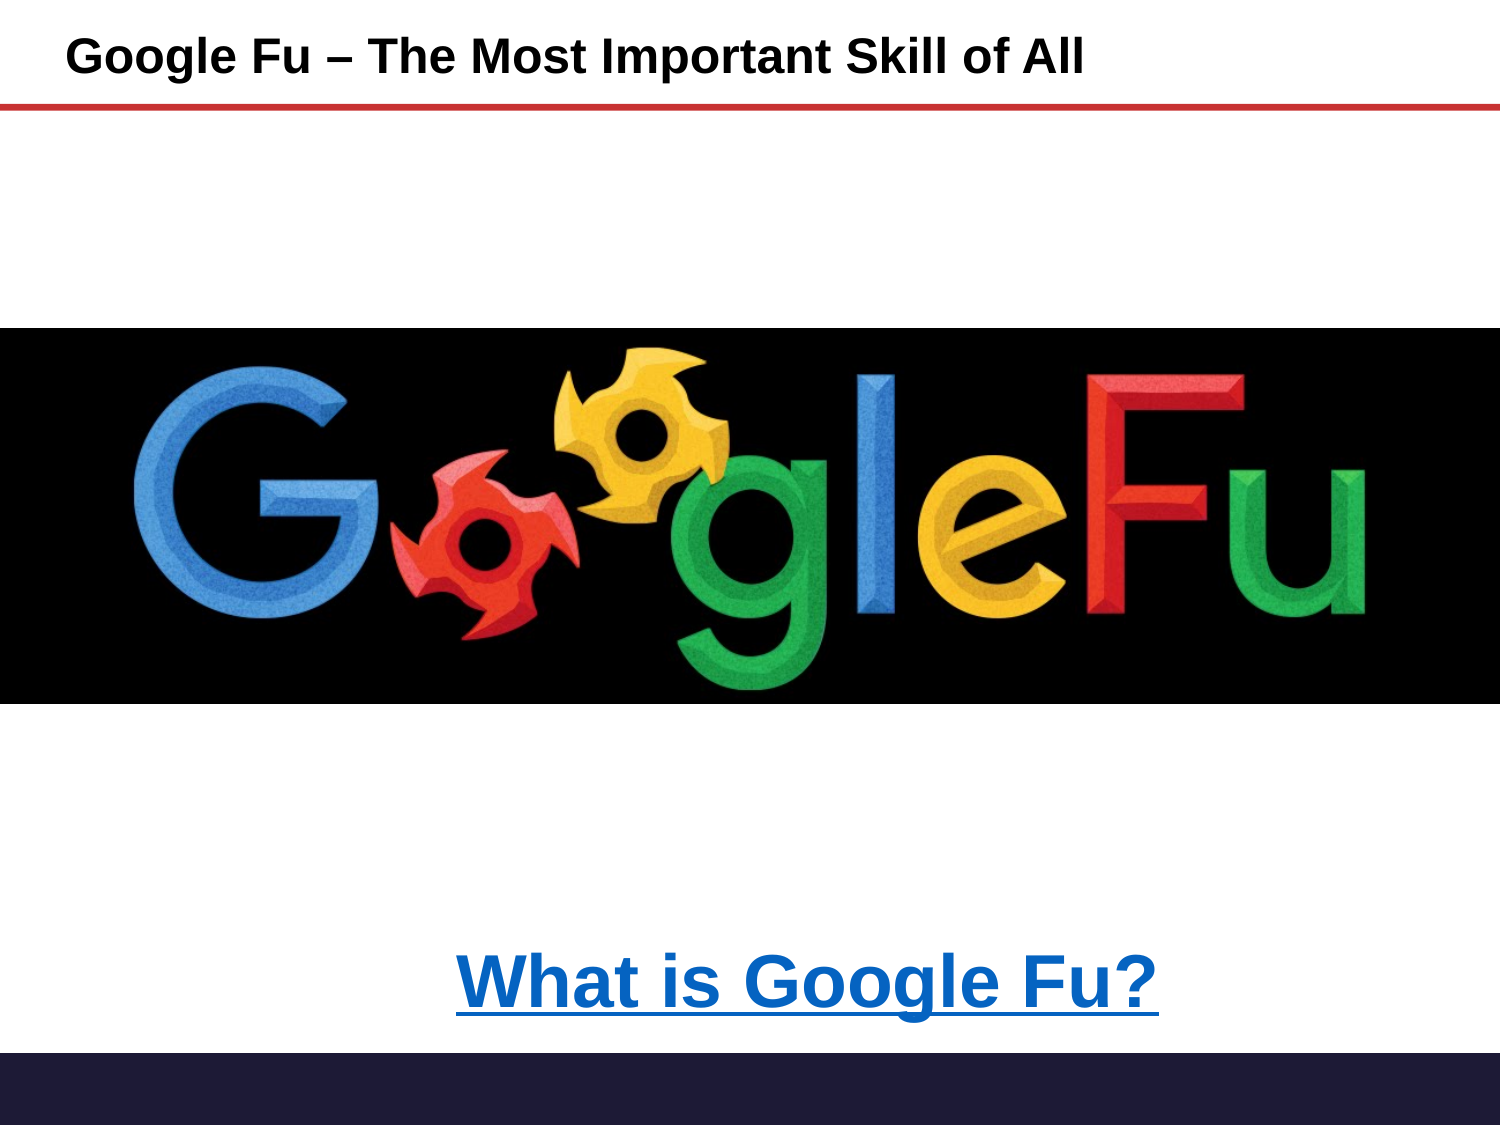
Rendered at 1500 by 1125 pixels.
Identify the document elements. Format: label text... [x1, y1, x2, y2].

text_box What is Google Fu? [441, 924, 1175, 1030]
picture [0, 328, 1500, 704]
title Google Fu – The Most Important Skill of All [50, 0, 1188, 108]
